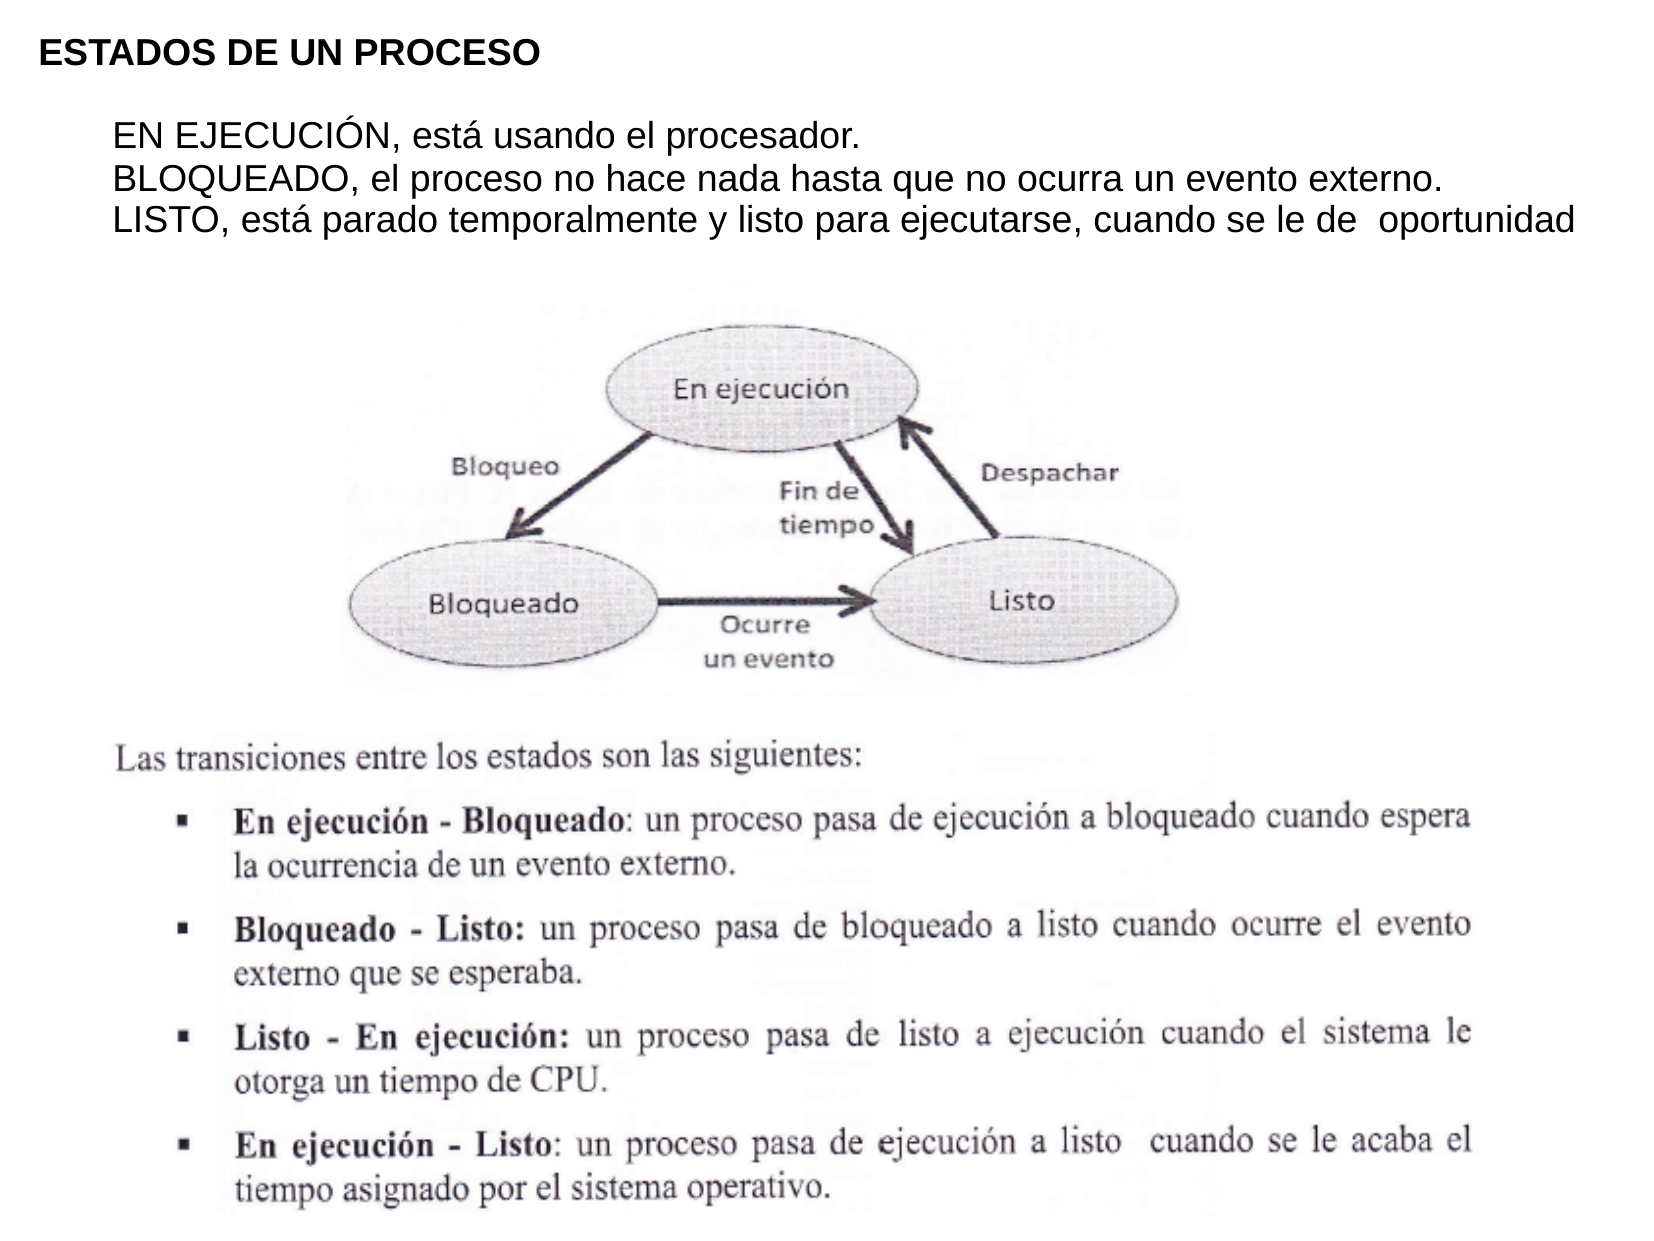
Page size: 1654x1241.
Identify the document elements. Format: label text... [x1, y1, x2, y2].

picture [82, 732, 1524, 1217]
picture [342, 282, 1193, 697]
text_box ESTADOS DE UN PROCESO EN EJECUCIÓN, está usando el procesador. BLOQUEADO, el proceso no hace nada hasta que no ocurra un evento externo. LISTO, está parado temporalmente y listo para ejecutarse, cuando se le de oportunidad [23, 23, 1630, 333]
